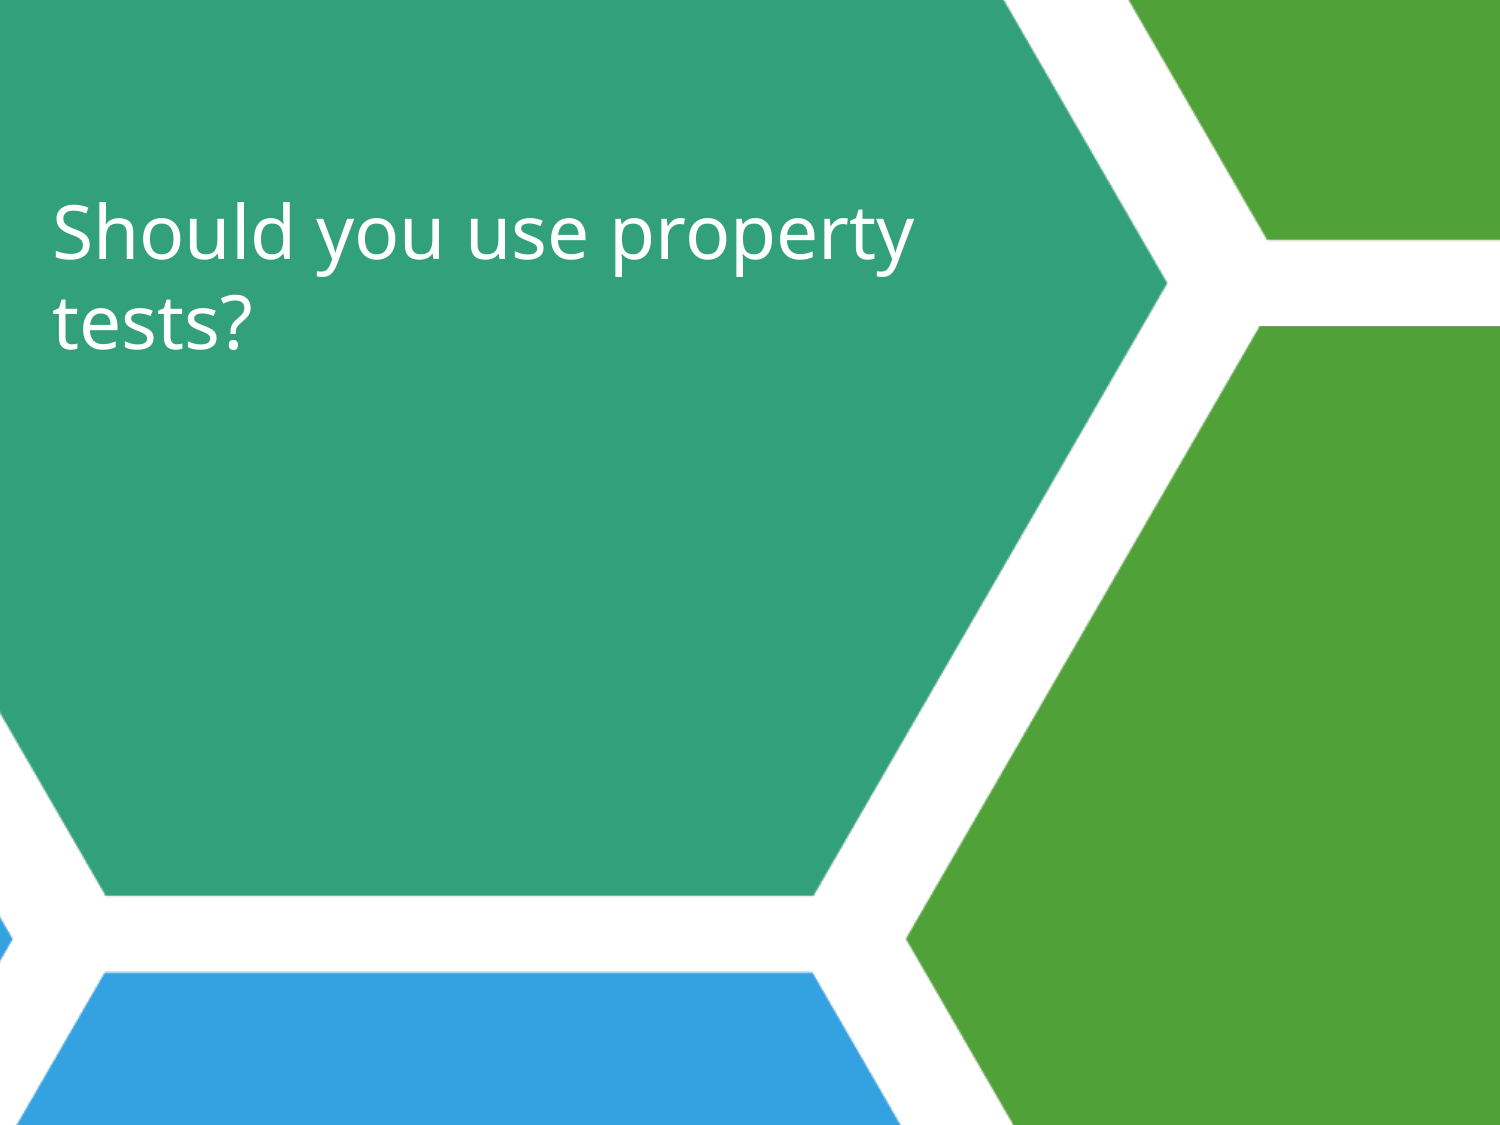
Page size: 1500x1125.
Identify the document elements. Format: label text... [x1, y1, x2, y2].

picture [0, 0, 1500, 1125]
text_box Should you use property tests? [52, 147, 1099, 401]
